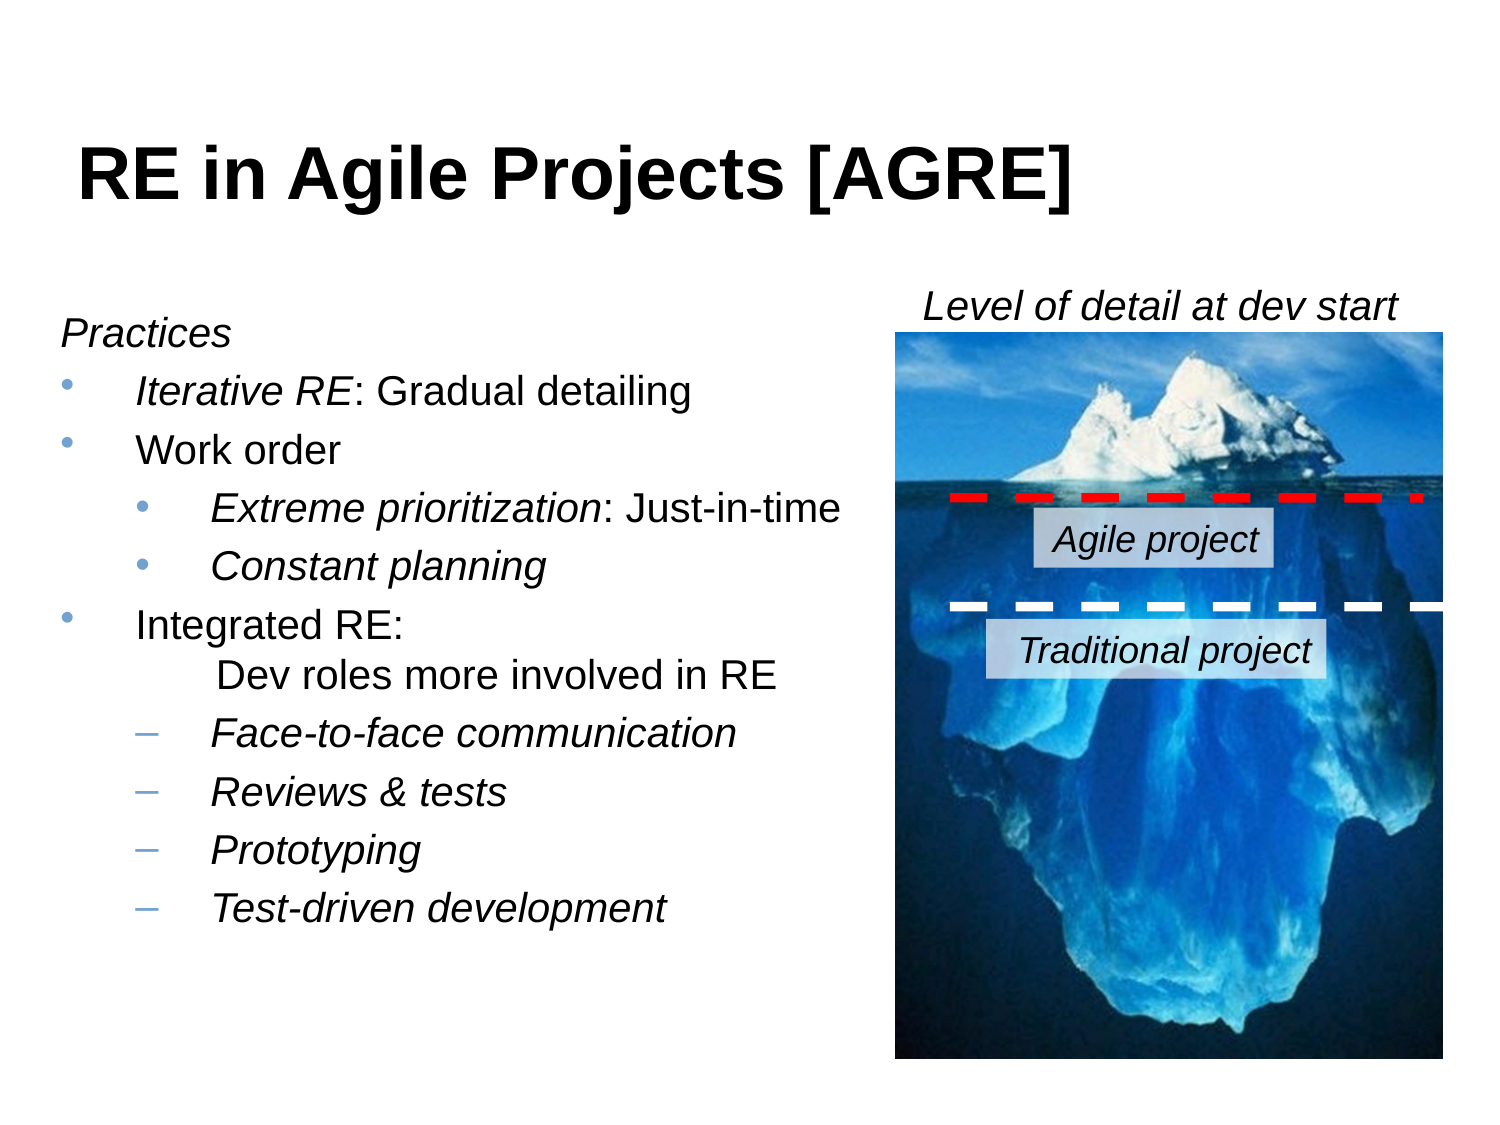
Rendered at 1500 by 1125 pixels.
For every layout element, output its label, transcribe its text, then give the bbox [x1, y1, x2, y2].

text_box Practices Iterative RE: Gradual detailing Work order Extreme prioritization: Just-in-time Constant planning Integrated RE: Dev roles more involved in RE Face-to-face communication Reviews & tests Prototyping Test-driven development [45, 298, 866, 939]
picture [895, 332, 1443, 1059]
title RE in Agile Projects [AGRE] [62, 81, 1158, 222]
text_box Traditional project [986, 618, 1327, 679]
text_box Agile project [1033, 507, 1274, 568]
text_box Level of detail at dev start [907, 271, 1466, 337]
